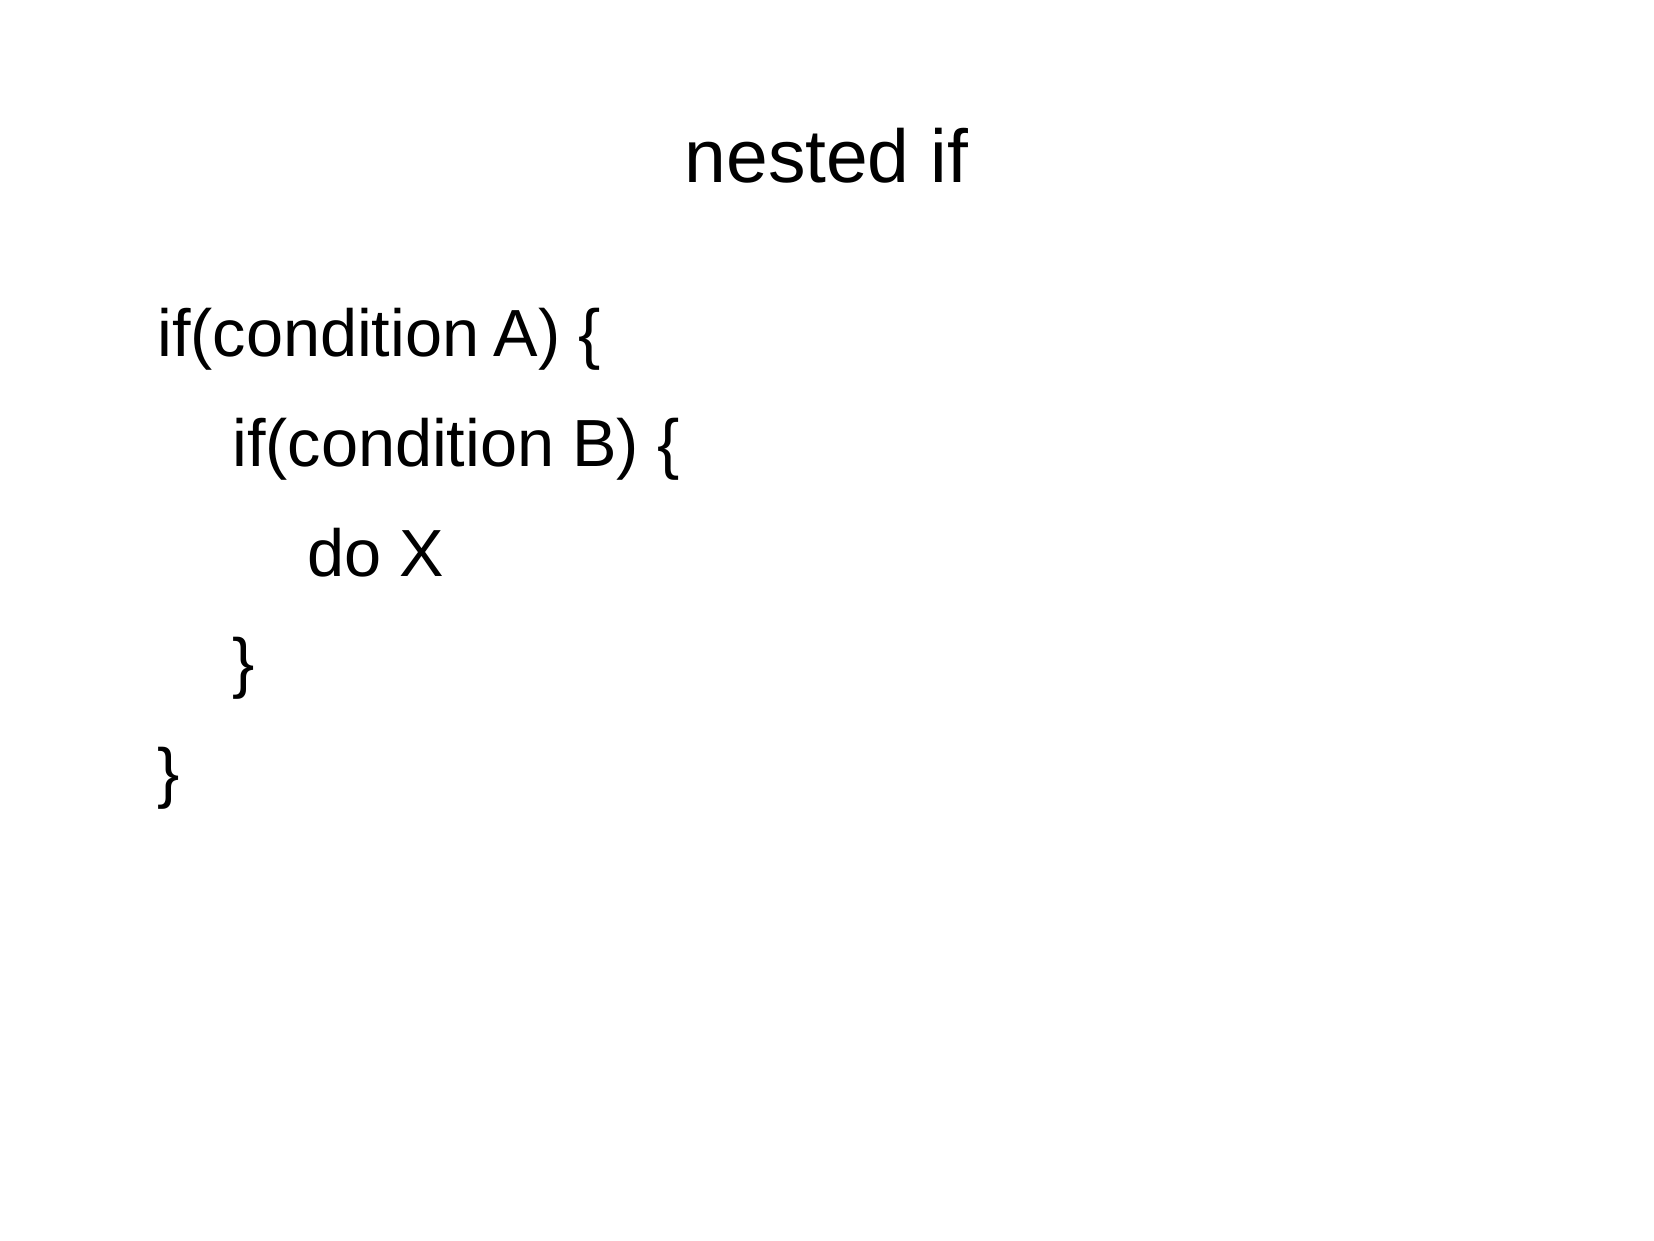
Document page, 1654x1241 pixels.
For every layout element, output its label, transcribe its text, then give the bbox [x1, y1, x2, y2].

list if(condition A) { if(condition B) { do X } } [82, 290, 1571, 1010]
title nested if [82, 49, 1571, 257]
